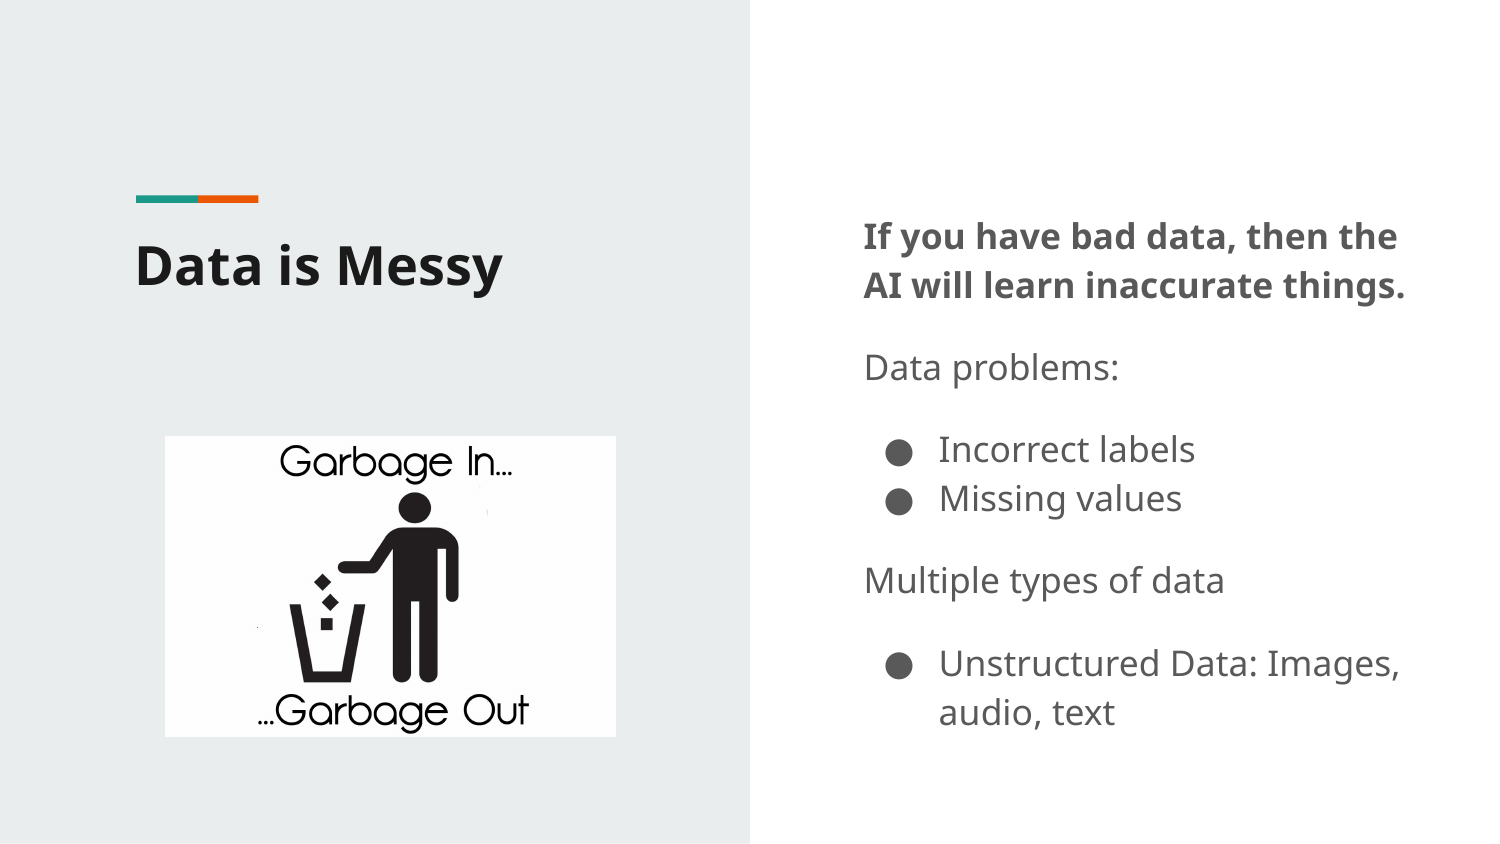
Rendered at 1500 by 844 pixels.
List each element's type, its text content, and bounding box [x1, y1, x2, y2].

picture [165, 436, 616, 737]
list If you have bad data, then the AI will learn inaccurate things. Data problems: Incorrect labels Missing values Multiple types of data Unstructured Data: Images, audio, text [848, 221, 1427, 719]
title Data is Messy [119, 216, 662, 494]
